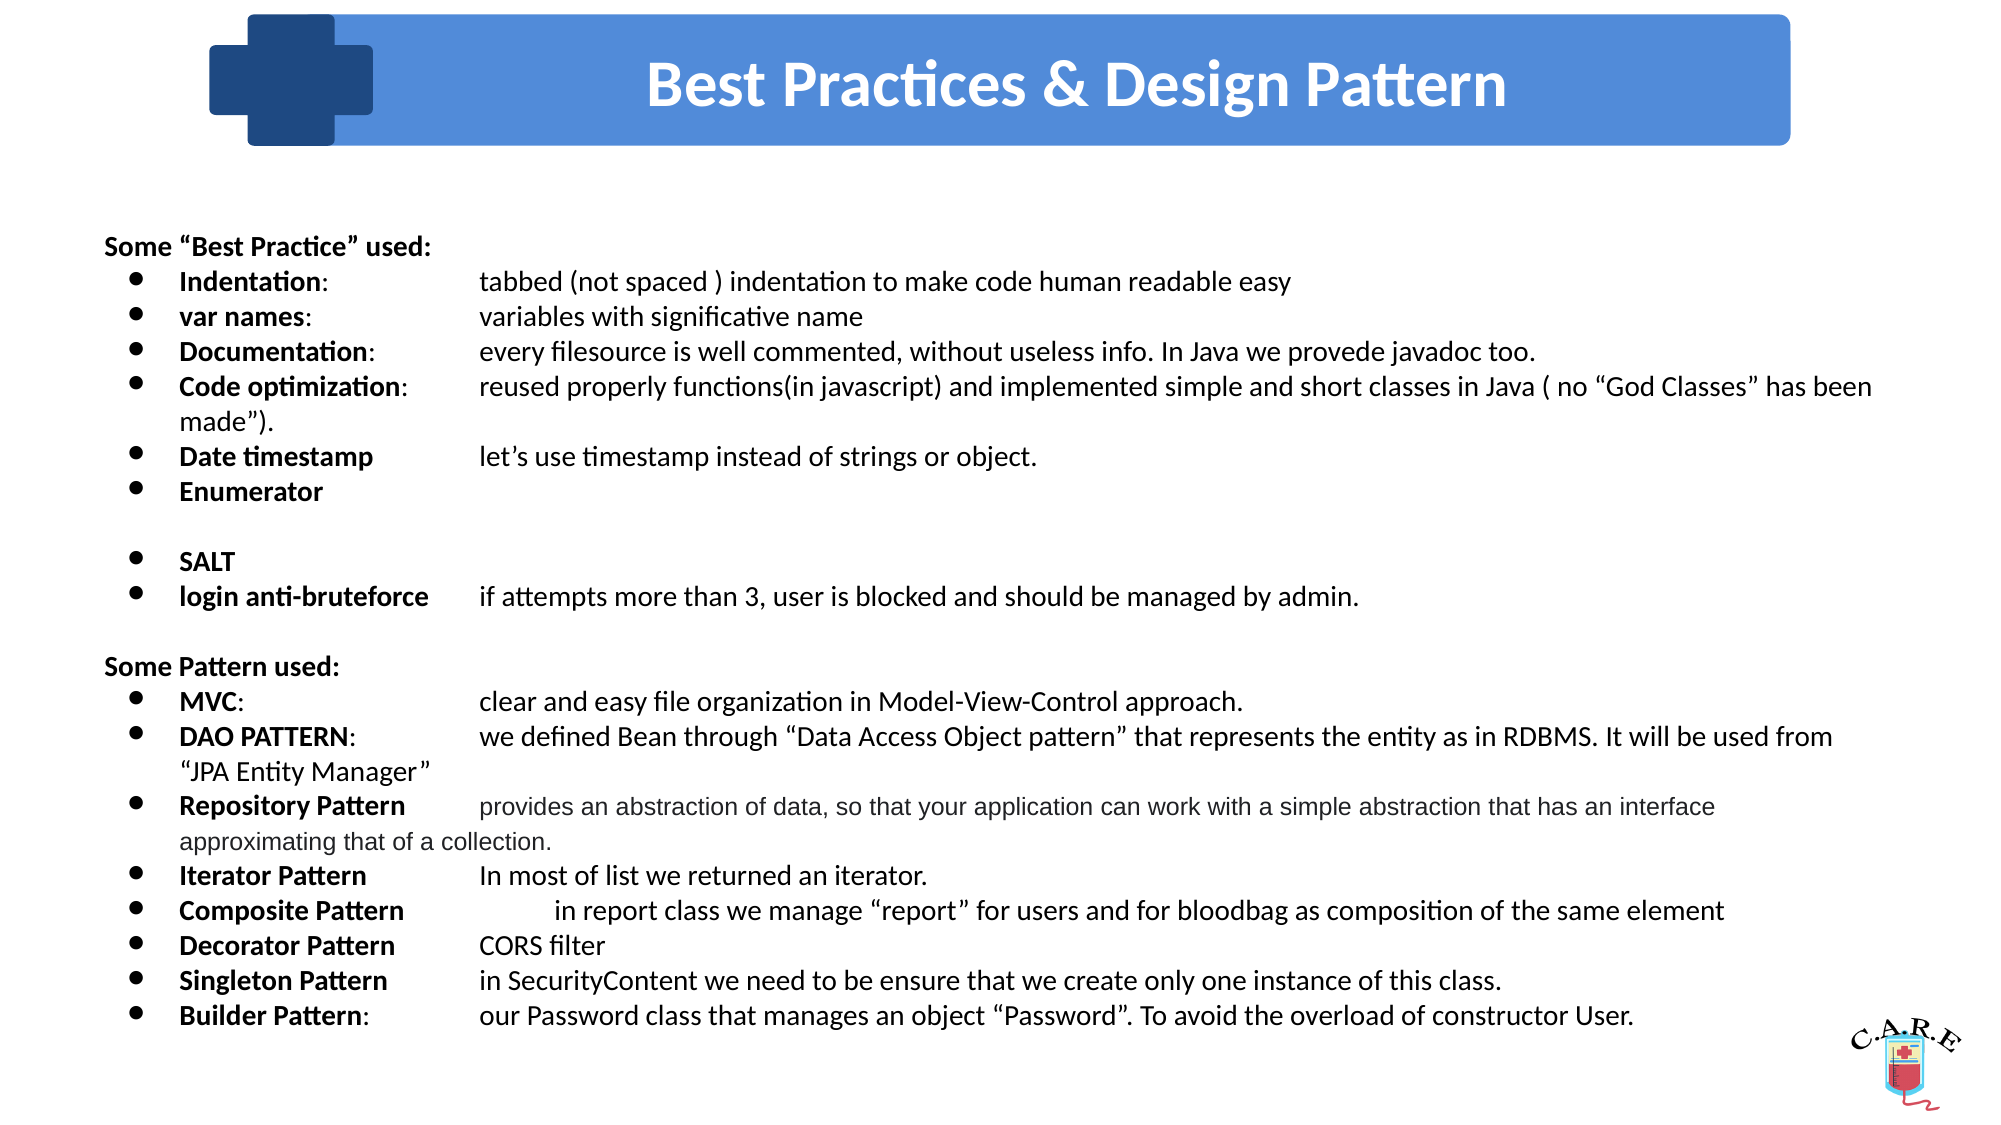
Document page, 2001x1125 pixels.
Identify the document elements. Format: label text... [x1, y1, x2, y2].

text_box Best Practices & Design Pattern [419, 31, 1736, 128]
picture [1805, 1015, 2000, 1125]
text_box Some “Best Practice” used: Indentation: tabbed (not spaced ) indentation to make code human readable easy var names: variables with significative name Documentation: every filesource is well commented, without useless info. In Java we provede javadoc too. Code optimization: reused properly functions(in javascript) and implemented simple and short classes in Java ( no “God Classes” has been made”). Date timestamp let’s use timestamp instead of strings or object. Enumerator SALT login anti-bruteforce if attempts more than 3, user is blocked and should be managed by admin. Some Pattern used: MVC: clear and easy file organization in Model-View-Control approach. DAO PATTERN: we defined Bean through “Data Access Object pattern” that represents the entity as in RDBMS. It will be used from “JPA Entity Manager” Repository Pattern provides an abstraction of data, so that your application can work with a simple abstraction that has an interface approximating that of a collection. Iterator Pattern In most of list we returned an iterator. Composite Pattern in report class we manage “report” for users and for bloodbag as composition of the same element Decorator Pattern CORS filter Singleton Pattern in SecurityContent we need to be ensure that we create only one instance of this class. Builder Pattern: our Password class that manages an object “Password”. To avoid the overload of constructor User. [89, 212, 1894, 1047]
text_box [209, 14, 1791, 146]
